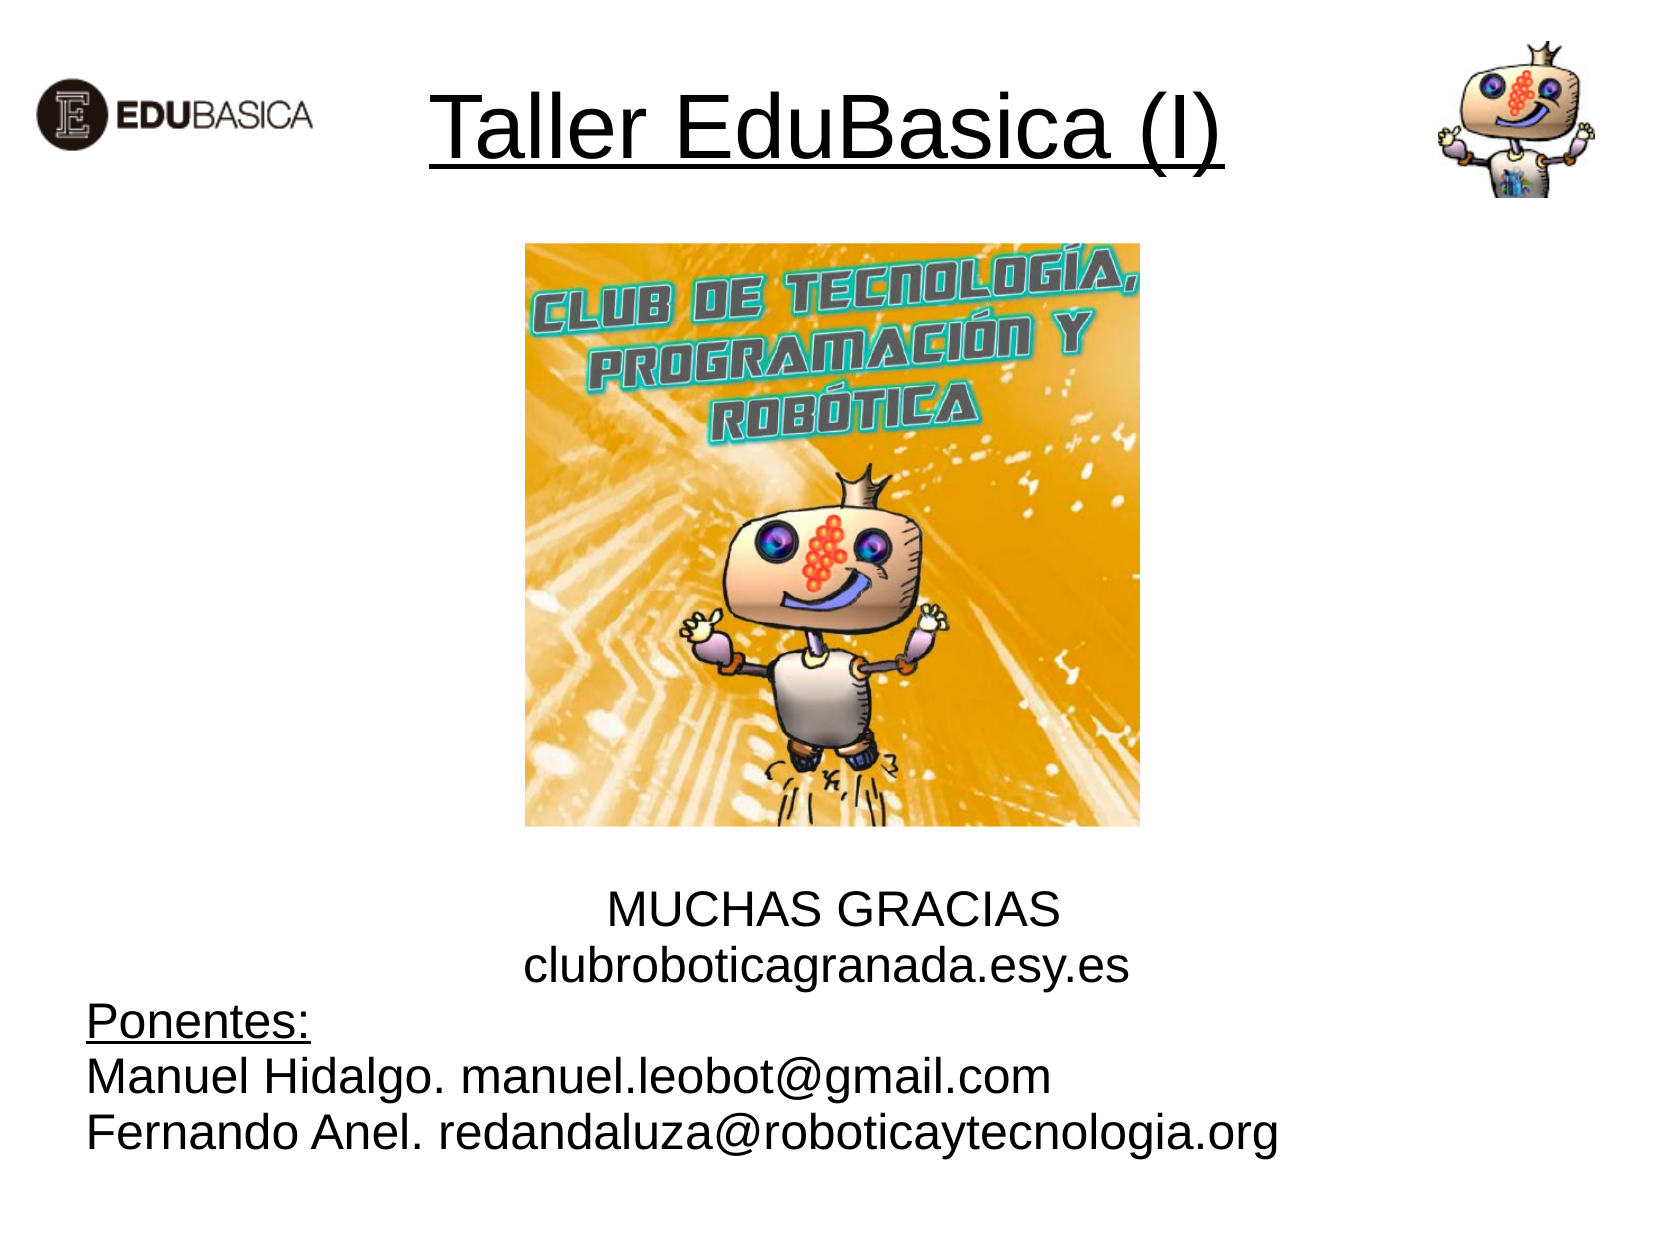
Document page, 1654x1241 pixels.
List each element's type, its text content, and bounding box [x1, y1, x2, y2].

picture [1438, 41, 1595, 198]
picture [35, 77, 316, 154]
text_box MUCHAS GRACIAS clubroboticagranada.esy.es Ponentes: Manuel Hidalgo. manuel.leobot@gmail.com Fernando Anel. redandaluza@roboticaytecnologia.org [70, 874, 1583, 1168]
title Taller EduBasica (I) [82, 23, 1571, 231]
picture [525, 243, 1140, 827]
